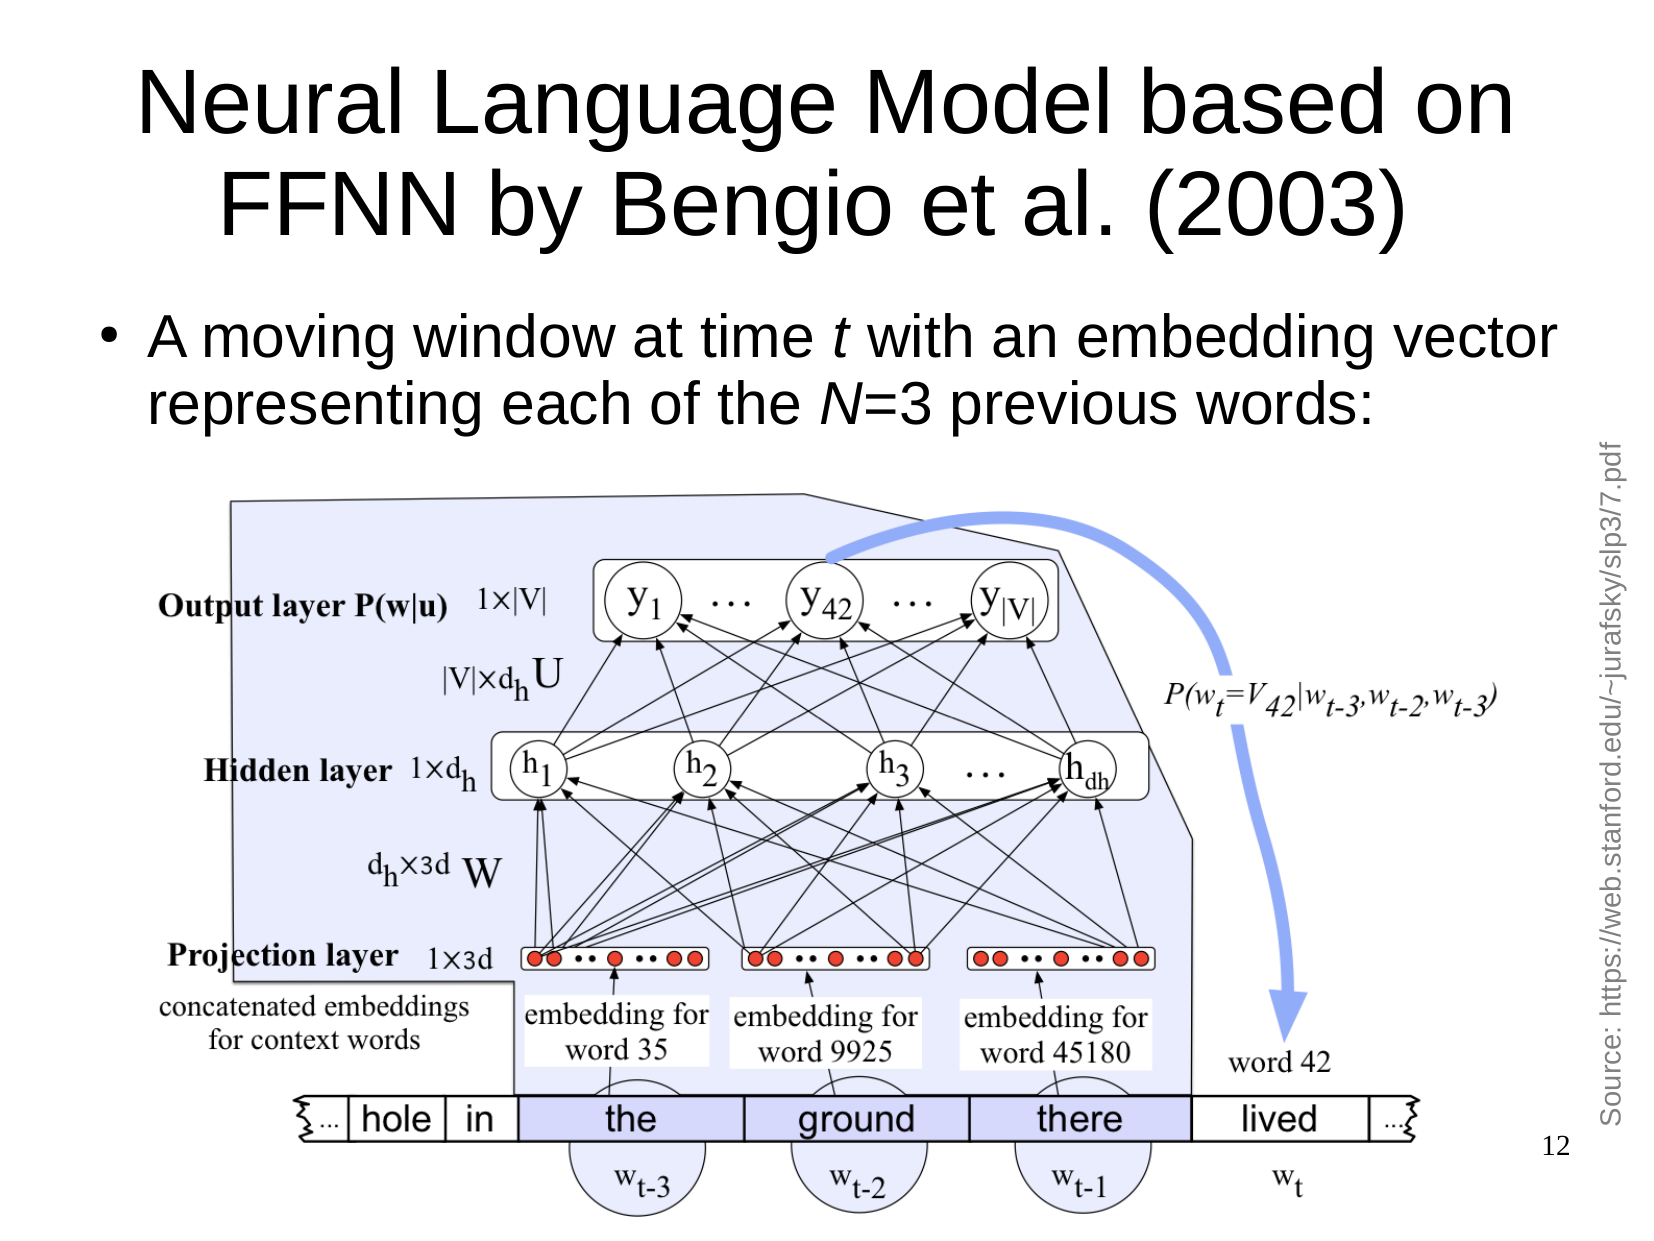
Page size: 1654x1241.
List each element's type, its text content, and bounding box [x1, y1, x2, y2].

text_box Source: https://web.stanford.edu/~jurafsky/slp3/7.pdf [1586, 378, 1644, 1142]
picture [140, 488, 1508, 1218]
title Neural Language Model based on FFNN by Bengio et al. (2003) [82, 49, 1571, 257]
list A moving window at time t with an embedding vector representing each of the N=3 previous words: [82, 302, 1571, 489]
